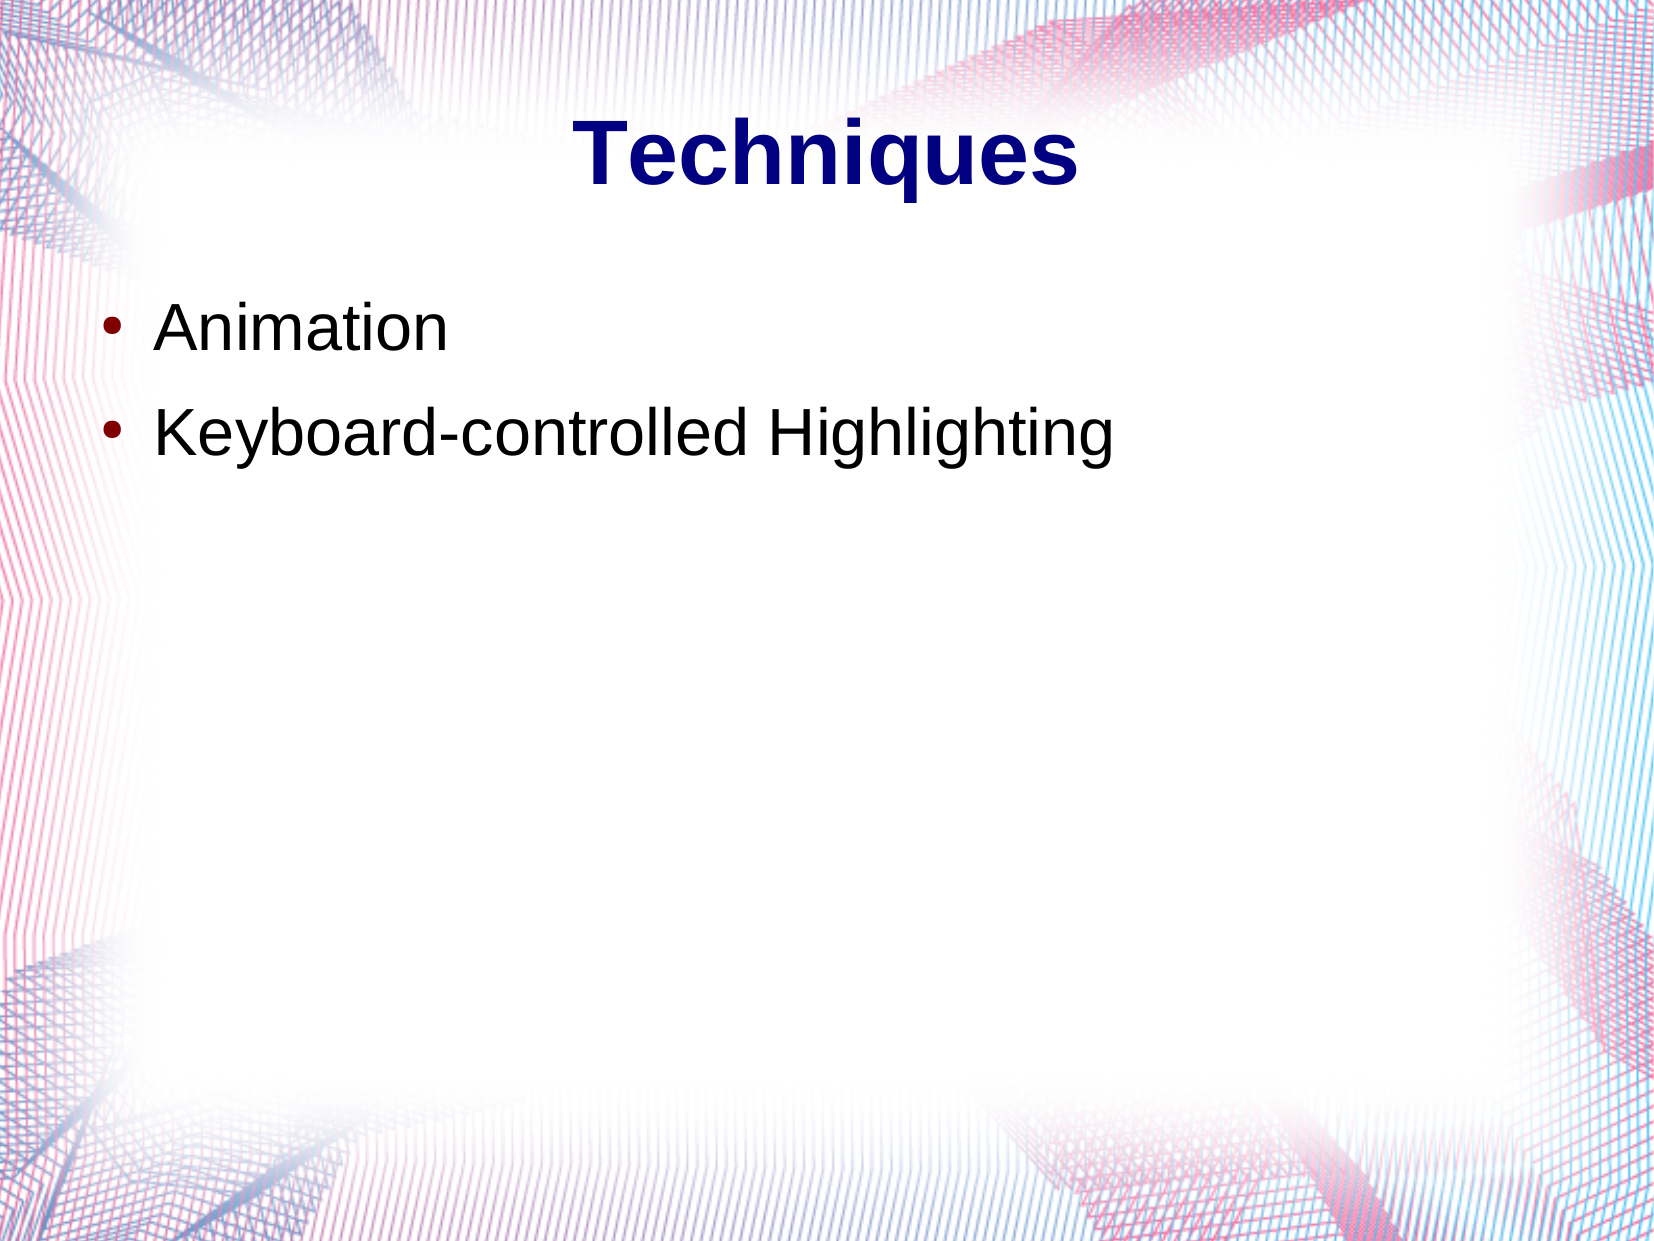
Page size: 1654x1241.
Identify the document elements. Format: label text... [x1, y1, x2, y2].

title Techniques [82, 49, 1571, 257]
picture [0, 0, 1654, 1241]
list Animation Keyboard-controlled Highlighting [82, 290, 1571, 1109]
